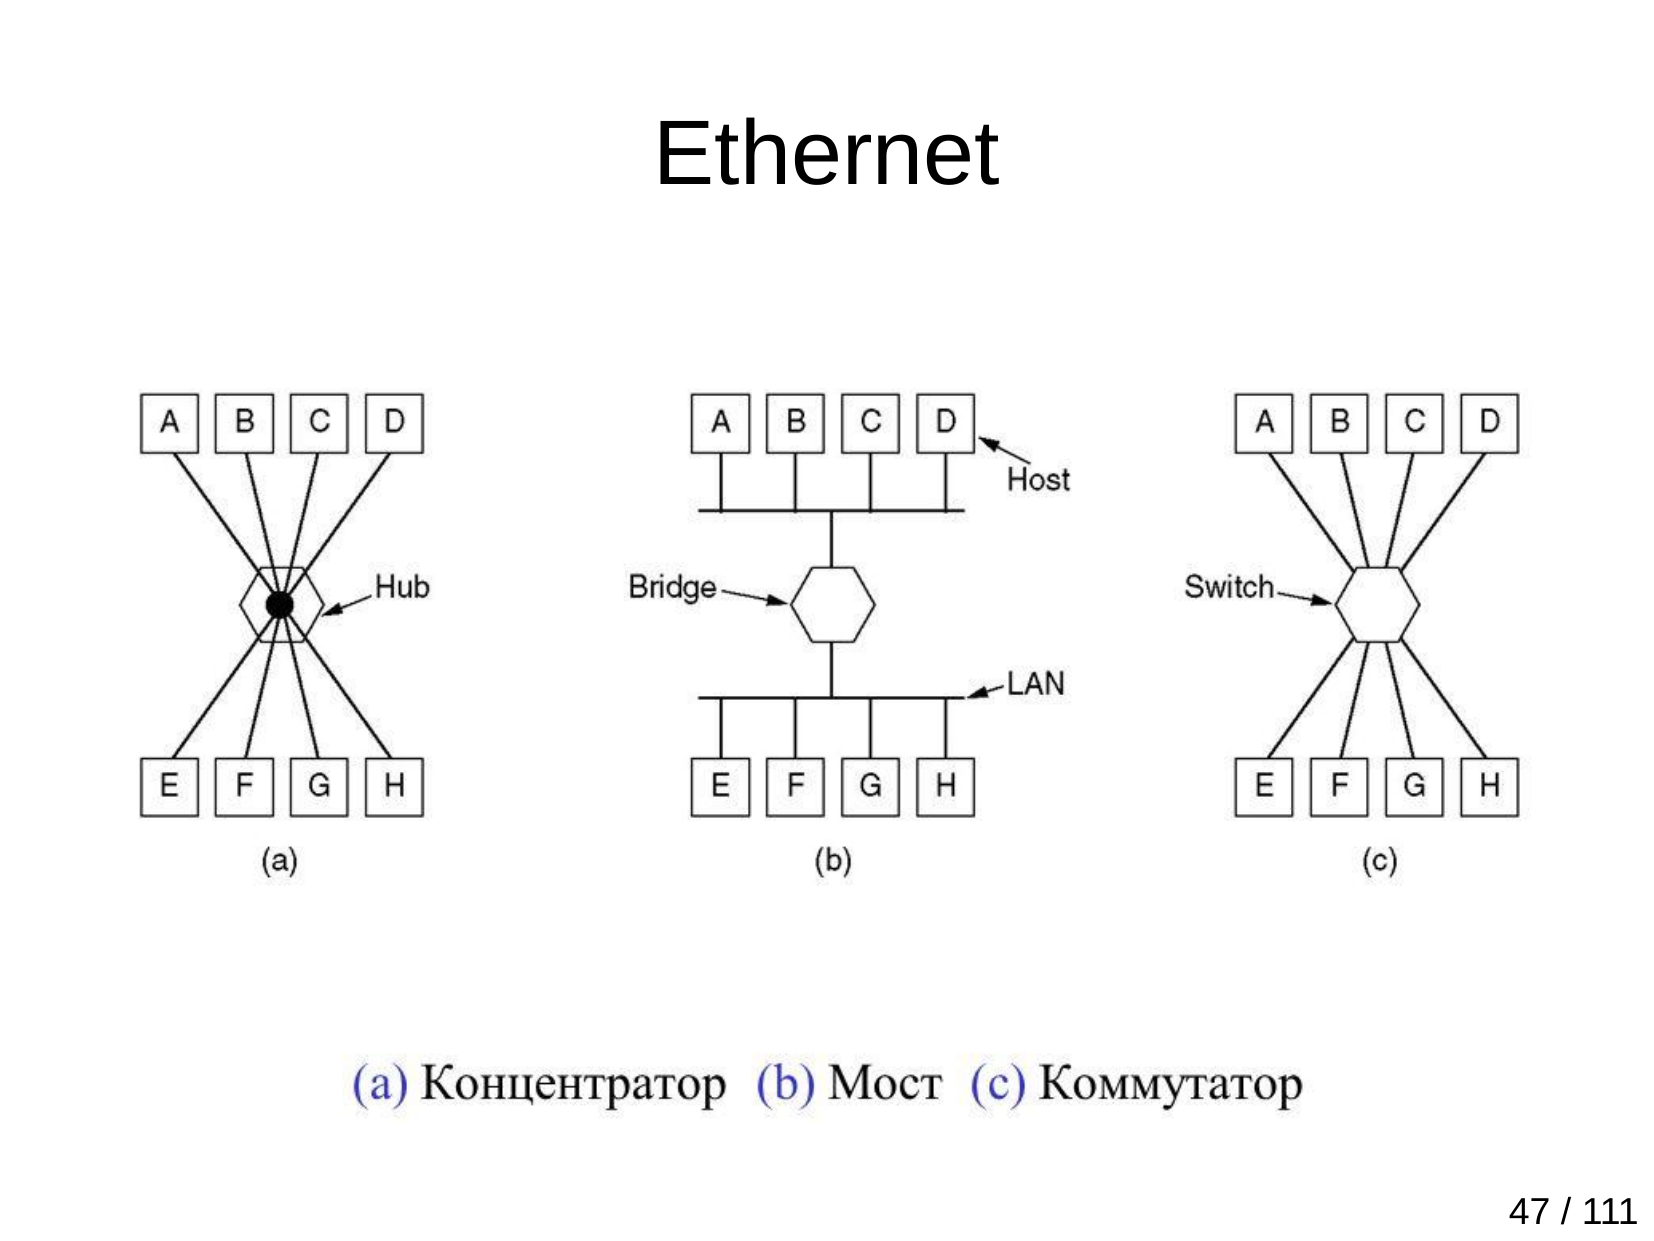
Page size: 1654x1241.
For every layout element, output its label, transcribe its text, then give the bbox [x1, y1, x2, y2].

text_box <number> / 111 [1380, 1183, 1654, 1241]
picture [62, 388, 1595, 1123]
title Ethernet [82, 49, 1571, 257]
